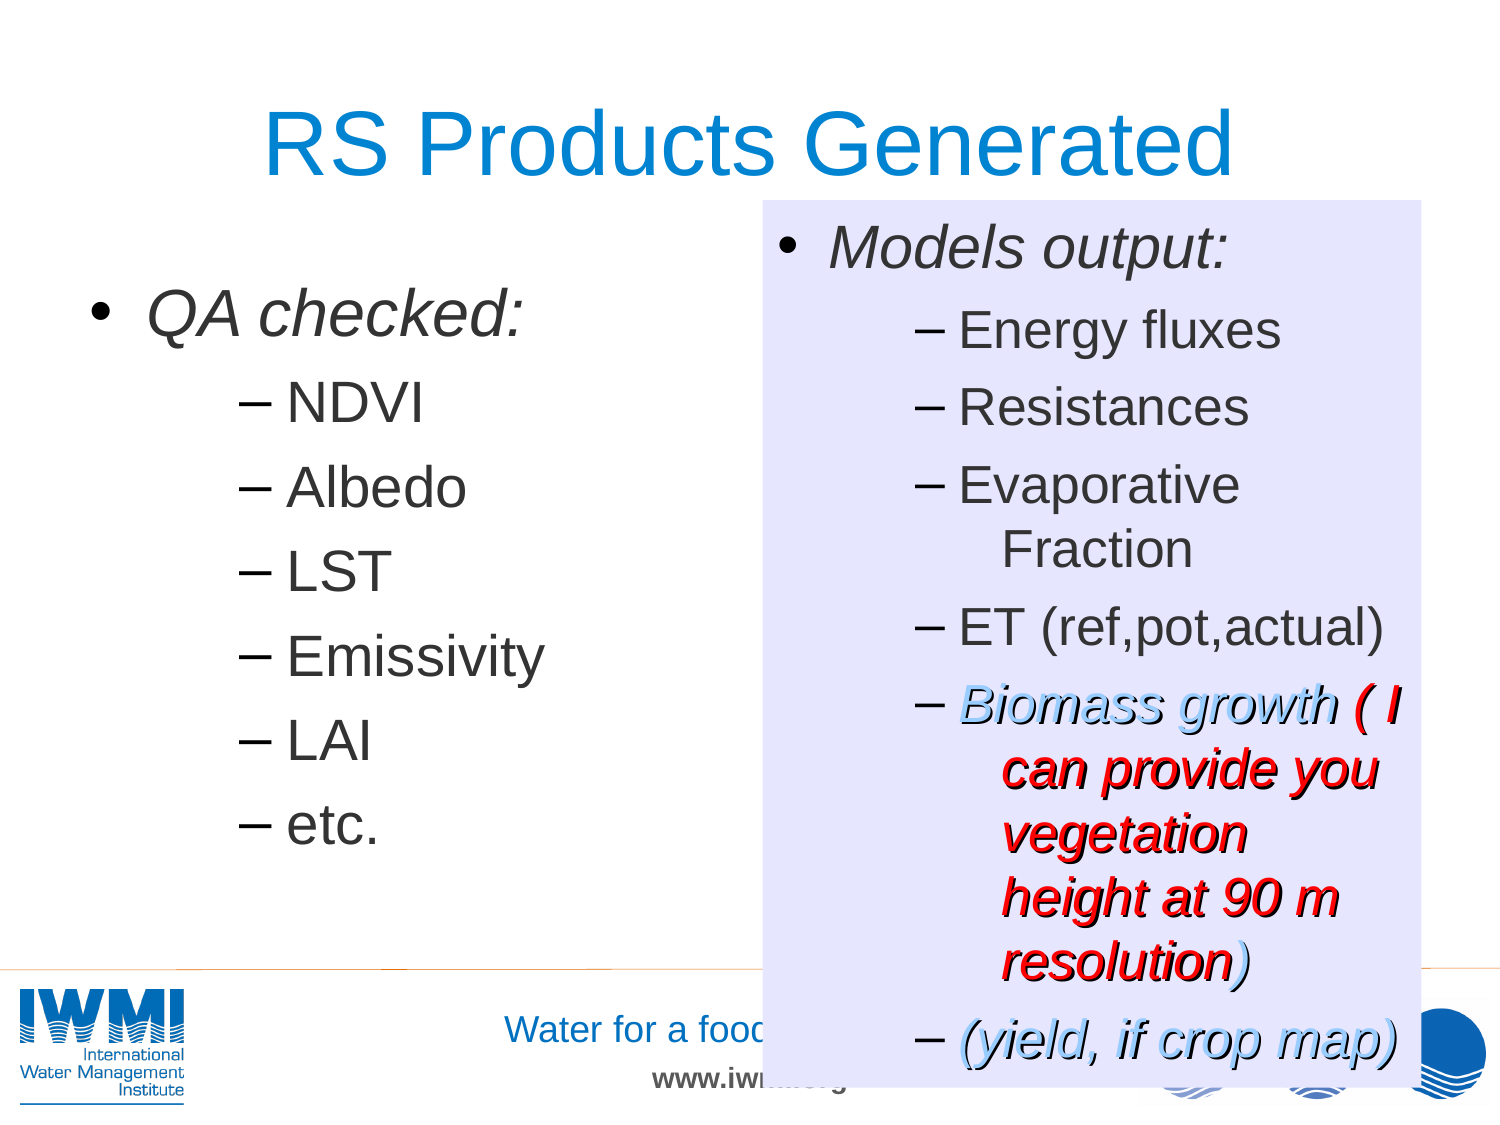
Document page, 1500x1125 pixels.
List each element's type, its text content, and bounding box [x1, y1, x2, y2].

list Models output: Energy fluxes Resistances Evaporative Fraction ET (ref,pot,actual) Biomass growth ( I can provide you vegetation height at 90 m resolution) (yield, if crop map) [762, 200, 1422, 1088]
list QA checked: NDVI Albedo LST Emissivity LAI etc. [75, 262, 734, 916]
title RS Products Generated [75, 76, 1426, 202]
picture [20, 989, 184, 1105]
